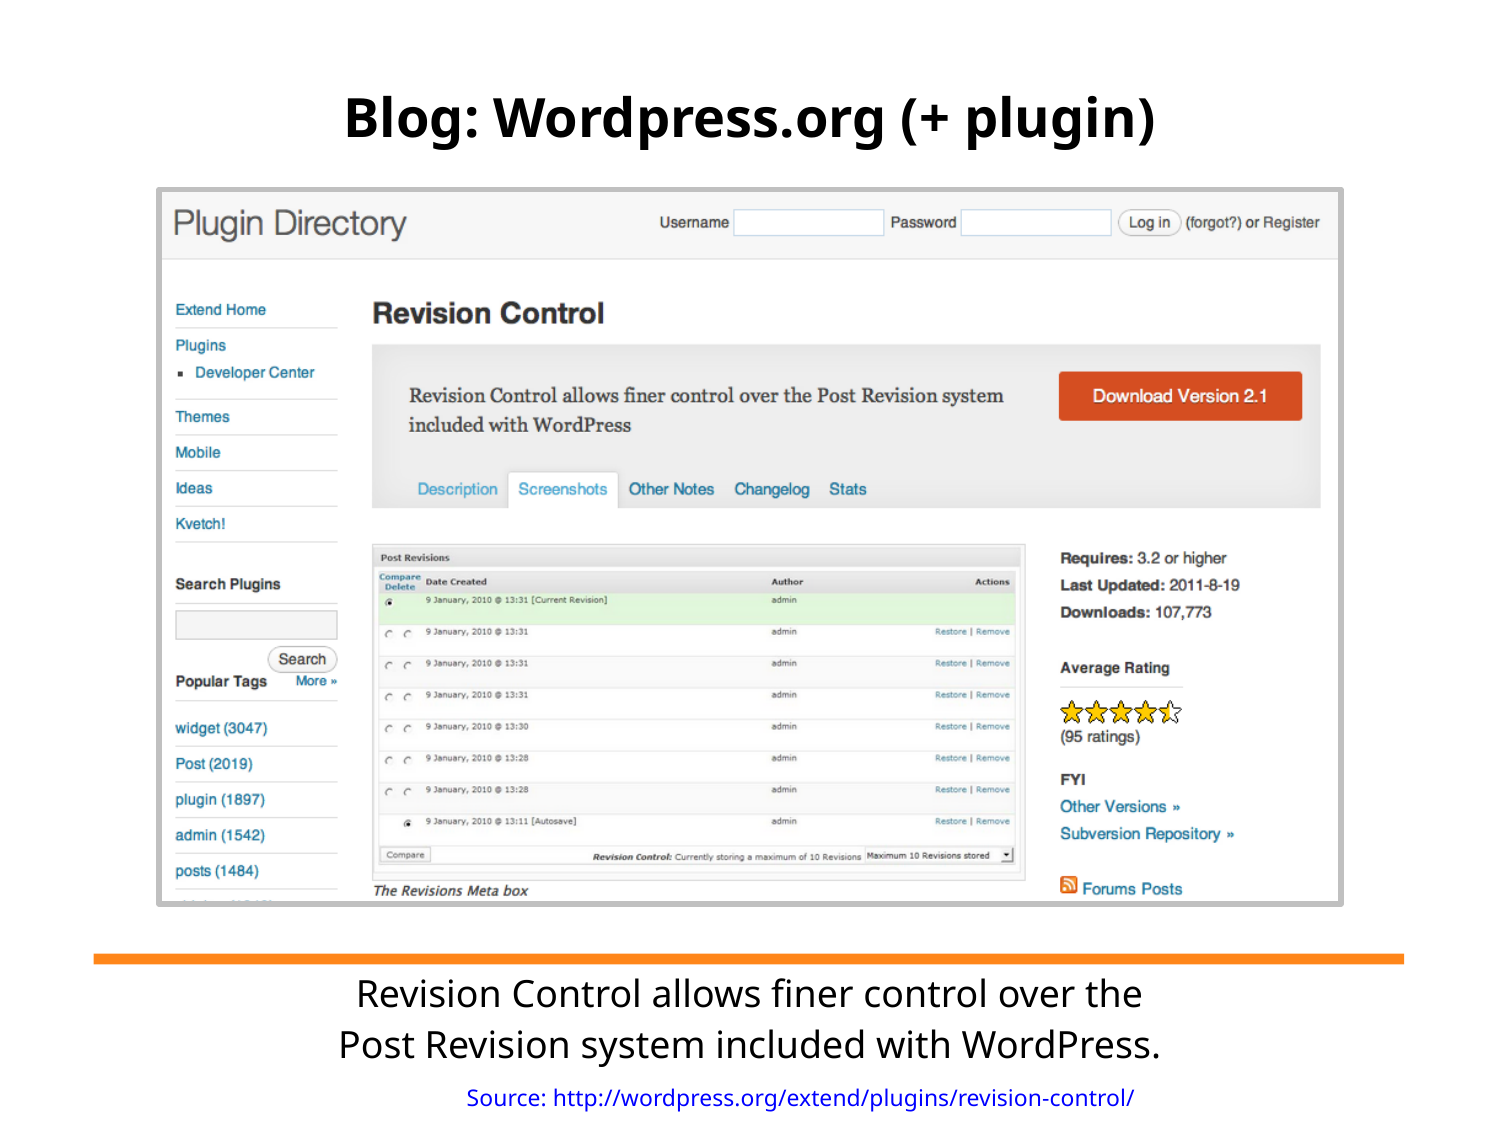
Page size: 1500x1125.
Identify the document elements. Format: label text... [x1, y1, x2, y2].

picture [0, 0, 1500, 1125]
title Blog: Wordpress.org (+ plugin) [75, 44, 1426, 188]
text_box Revision Control allows finer control over the Post Revision system included with WordPress. [313, 960, 1187, 1064]
text_box Source: http://wordpress.org/extend/plugins/revision-control/ [451, 1074, 1049, 1115]
